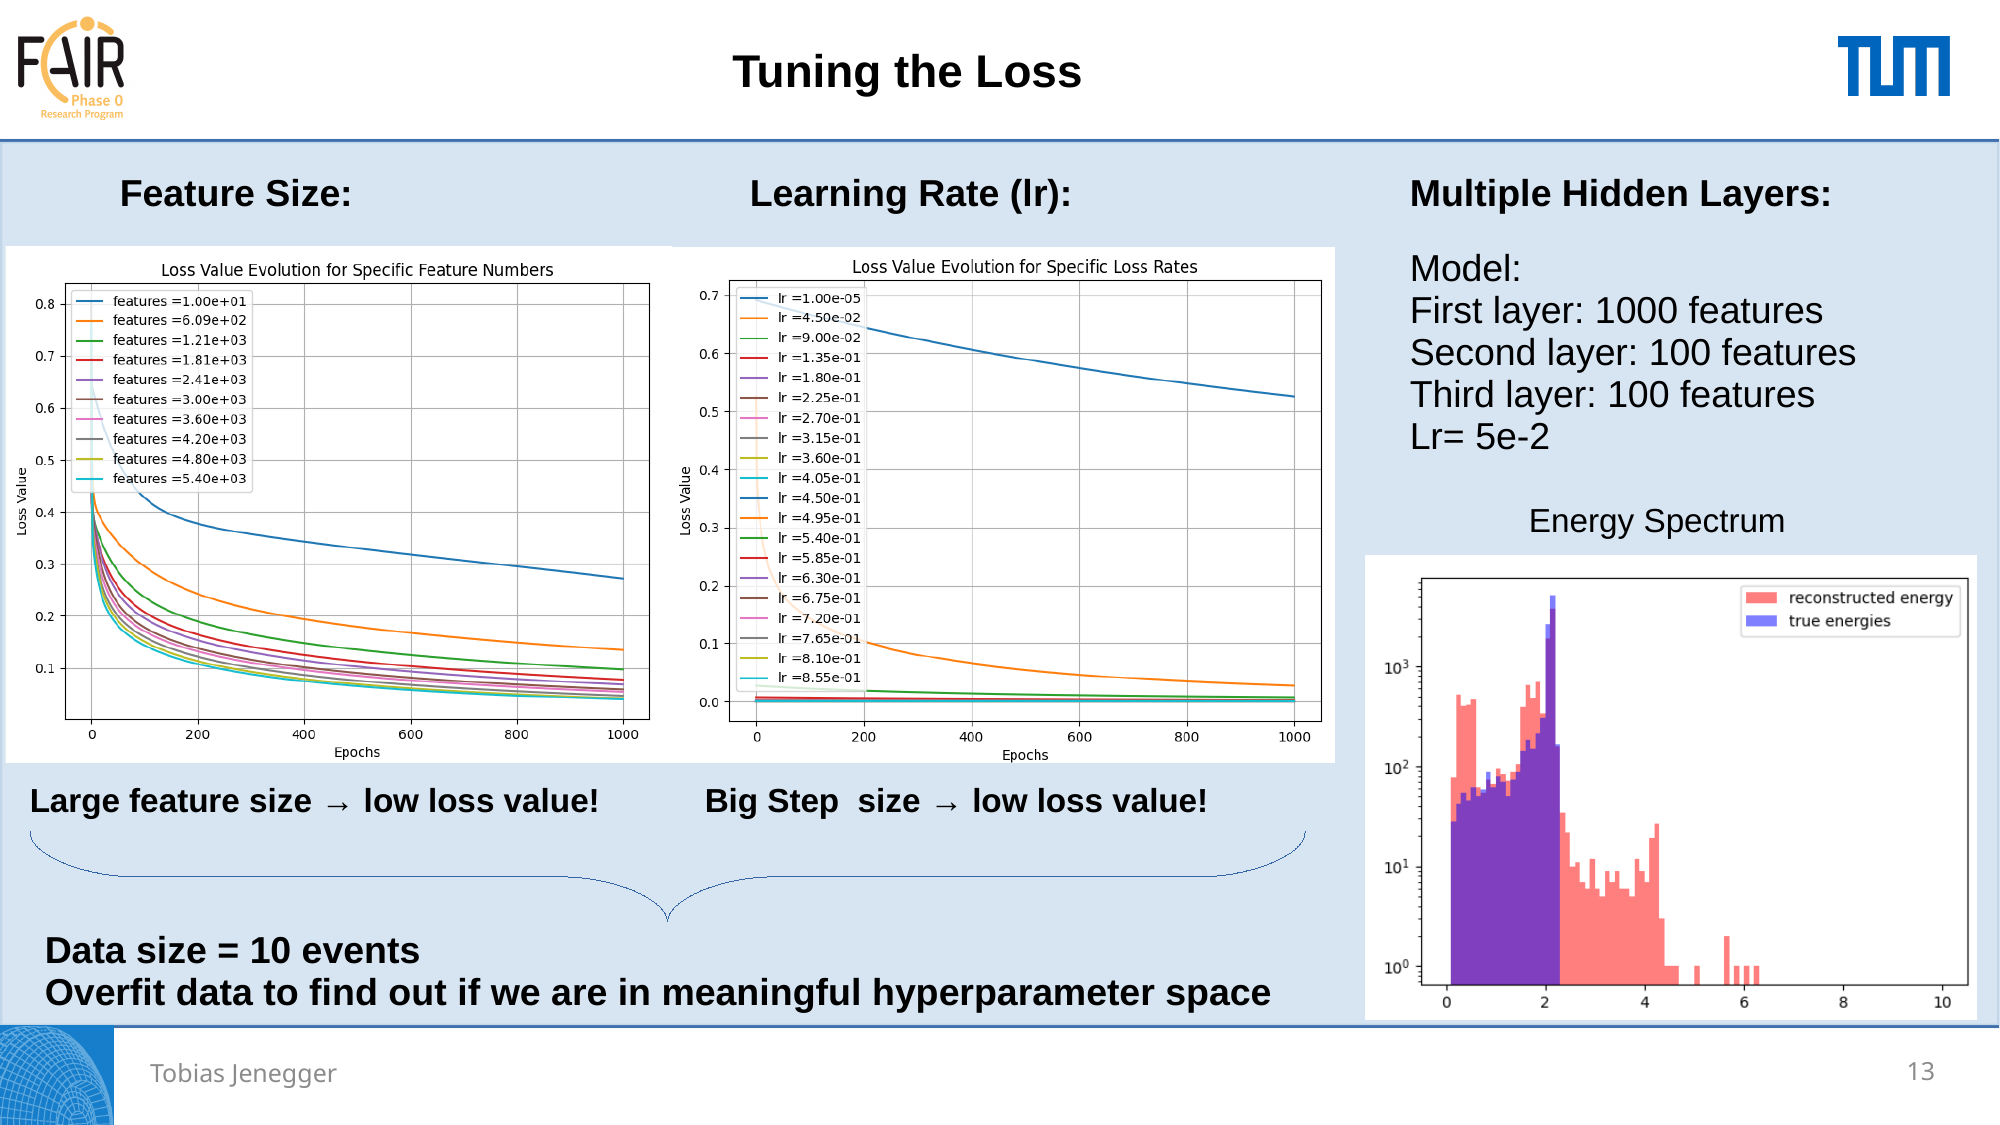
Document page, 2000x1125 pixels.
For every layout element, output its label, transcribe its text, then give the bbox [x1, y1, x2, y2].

picture [0, 1025, 114, 1125]
text_box Multiple Hidden Layers: [1395, 164, 1981, 222]
text_box Feature Size: [105, 164, 646, 222]
picture [15, 15, 142, 120]
text_box Data size = 10 events Overfit data to find out if we are in meaningful hyperparameter space [30, 921, 1366, 1021]
picture [5, 246, 1336, 763]
text_box Learning Rate (lr): [735, 164, 1306, 222]
text_box Large feature size → low loss value! [15, 775, 646, 832]
text_box Tuning the Loss [330, 38, 1486, 105]
picture [1838, 36, 1950, 96]
text_box Big Step size → low loss value! [690, 775, 1321, 832]
text_box Energy Spectrum [1425, 495, 1891, 547]
picture [1365, 554, 1977, 1020]
text_box Model: First layer: 1000 features Second layer: 100 features Third layer: 100 features Lr= 5e-2 [1395, 239, 1891, 465]
